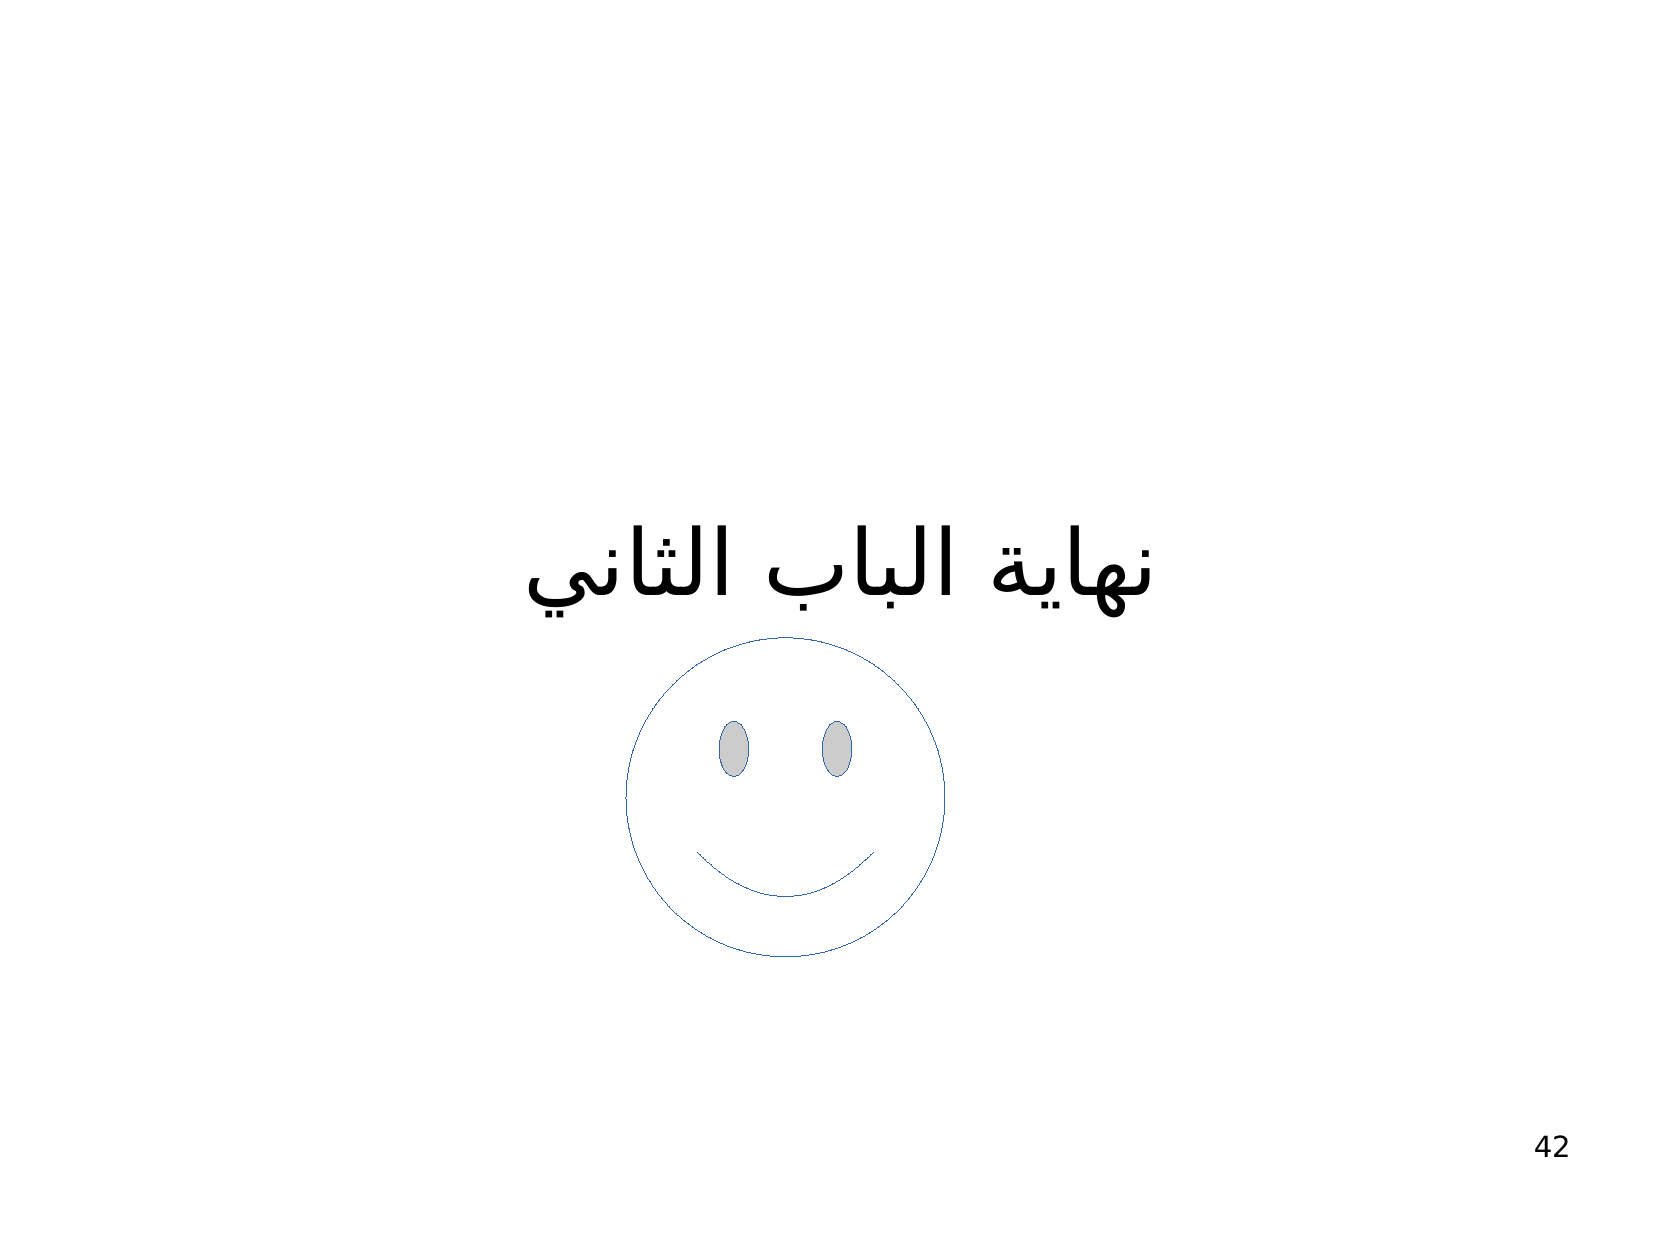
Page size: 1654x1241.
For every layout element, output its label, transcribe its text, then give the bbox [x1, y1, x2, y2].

title نهاية الباب الثاني [82, 506, 1571, 728]
text_box [625, 637, 945, 957]
